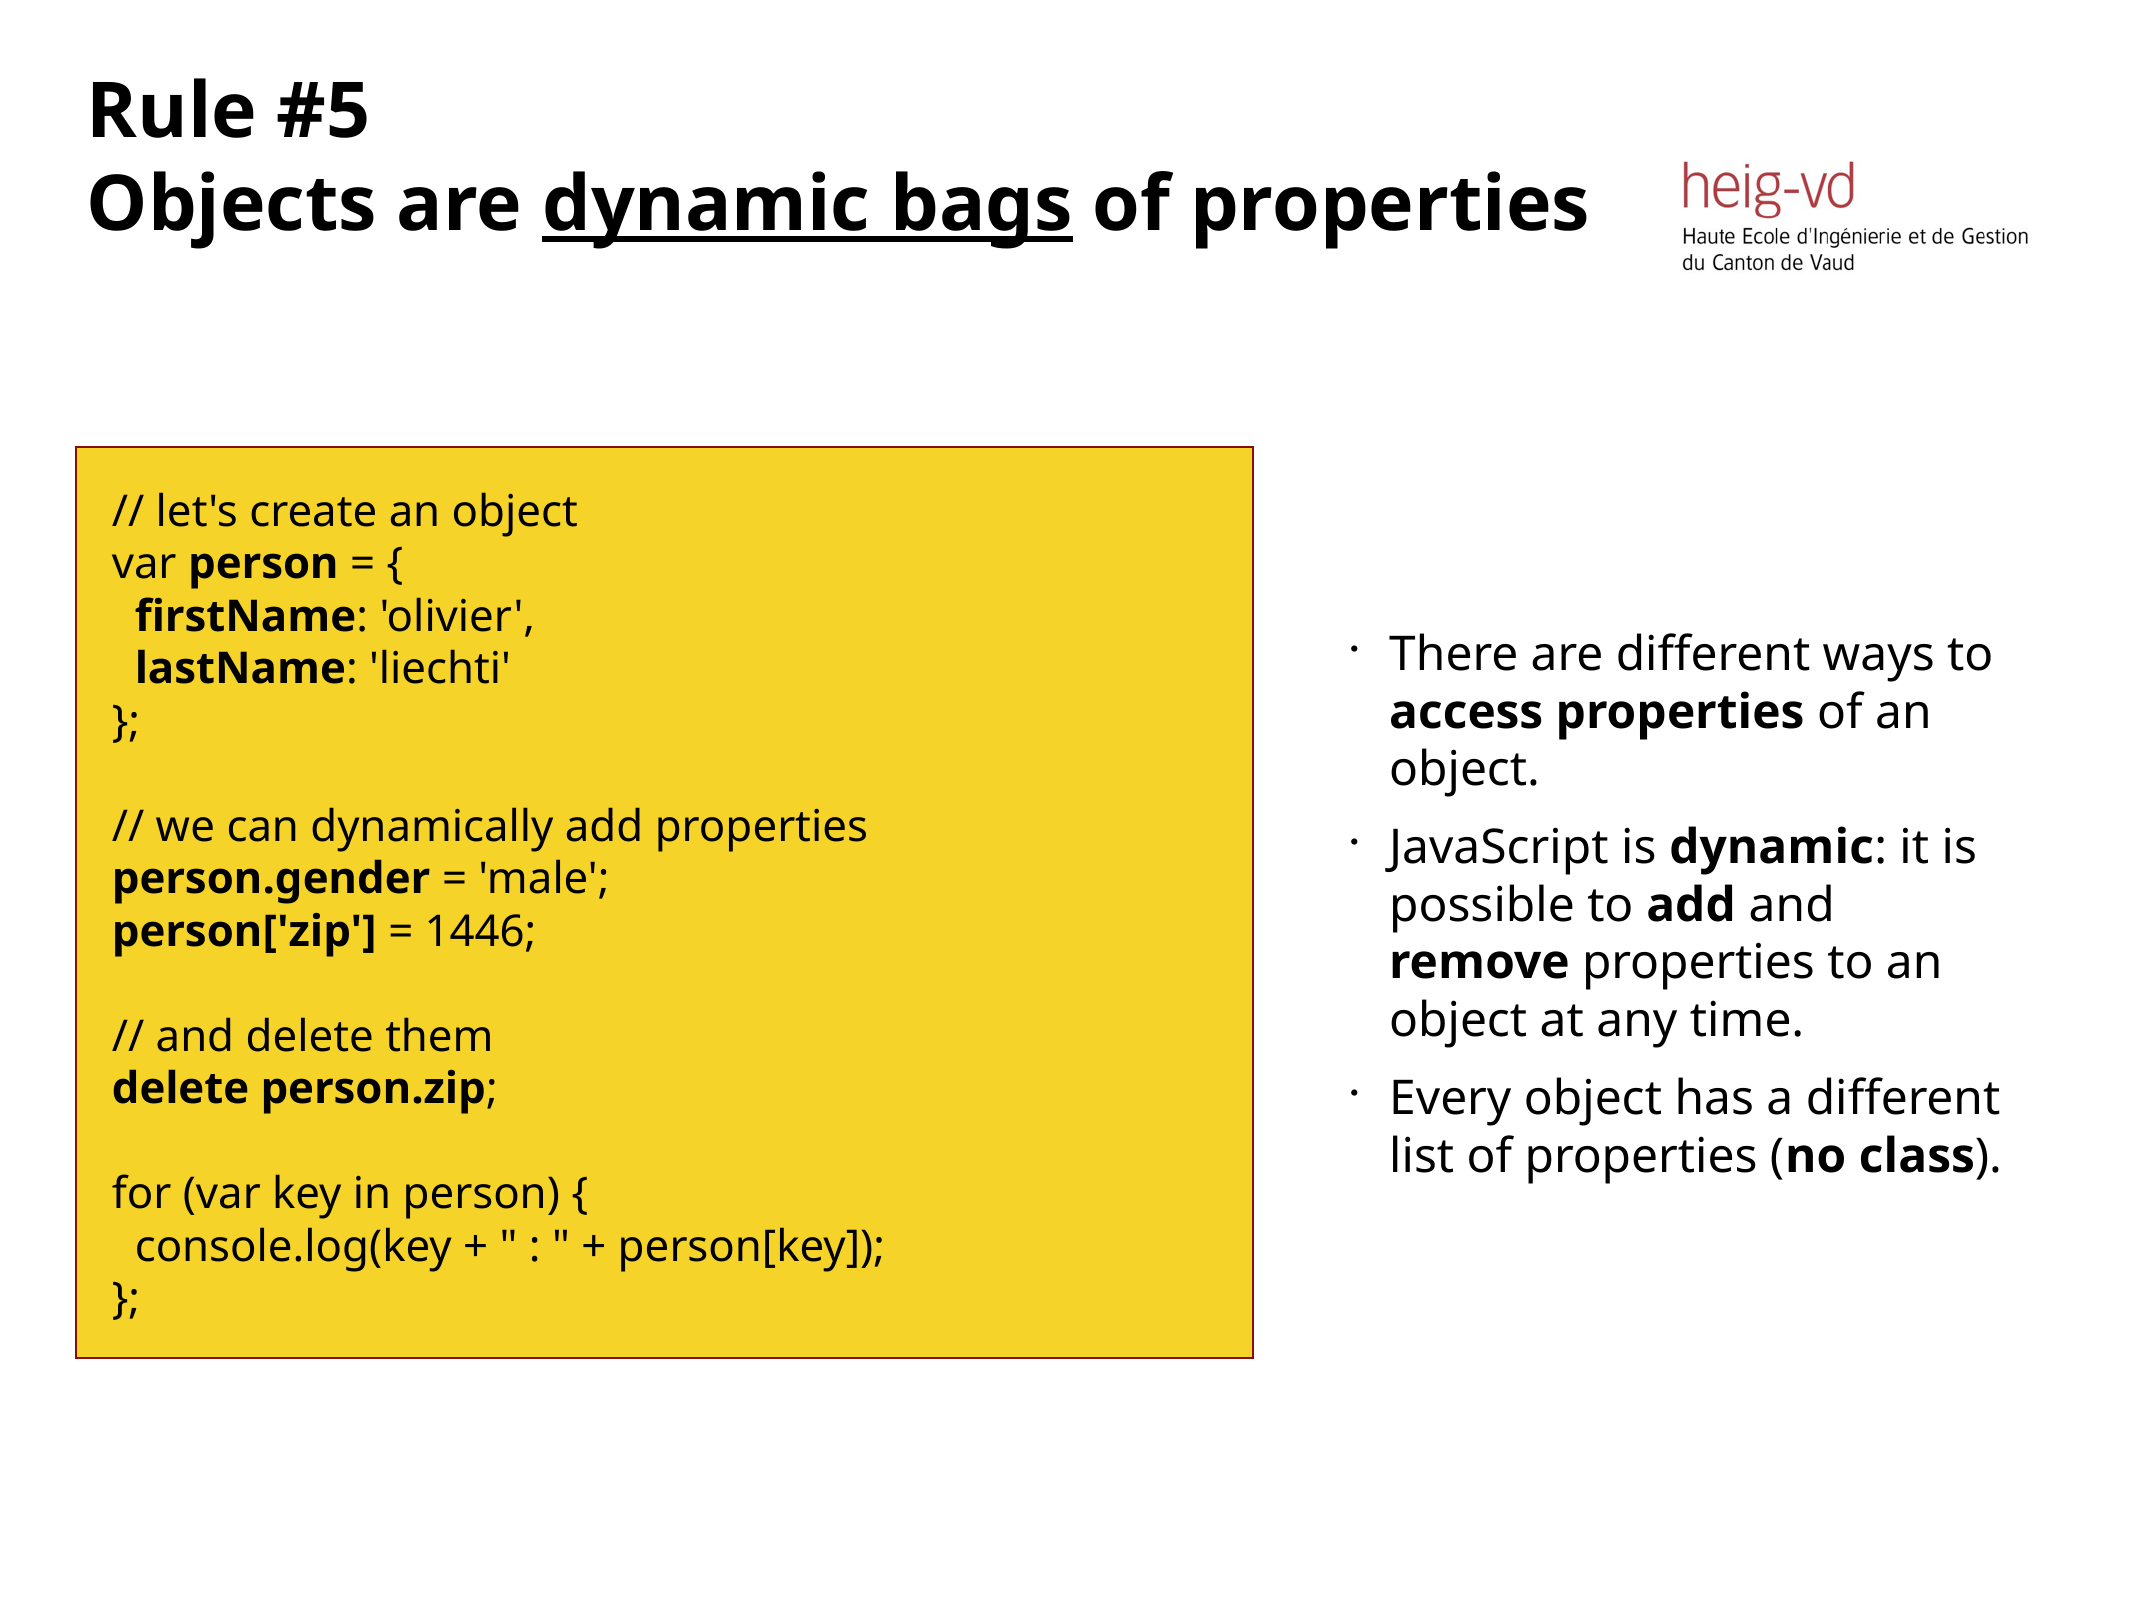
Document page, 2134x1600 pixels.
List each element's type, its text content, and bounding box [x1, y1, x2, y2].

text_box There are different ways to access properties of an object. JavaScript is dynamic: it is possible to add and remove properties to an object at any time. Every object has a different list of properties (no class). [1342, 614, 2022, 1191]
text_box Rule #5 Objects are dynamic bags of properties [78, 52, 1599, 254]
picture [1672, 149, 2036, 284]
text_box // let's create an object var person = { firstName: 'olivier', lastName: 'liechti' }; // we can dynamically add properties person.gender = 'male'; person['zip'] = 1446; // and delete them delete person.zip; for (var key in person) { console.log(key + " : " + person[key]); }; [76, 446, 1254, 1358]
